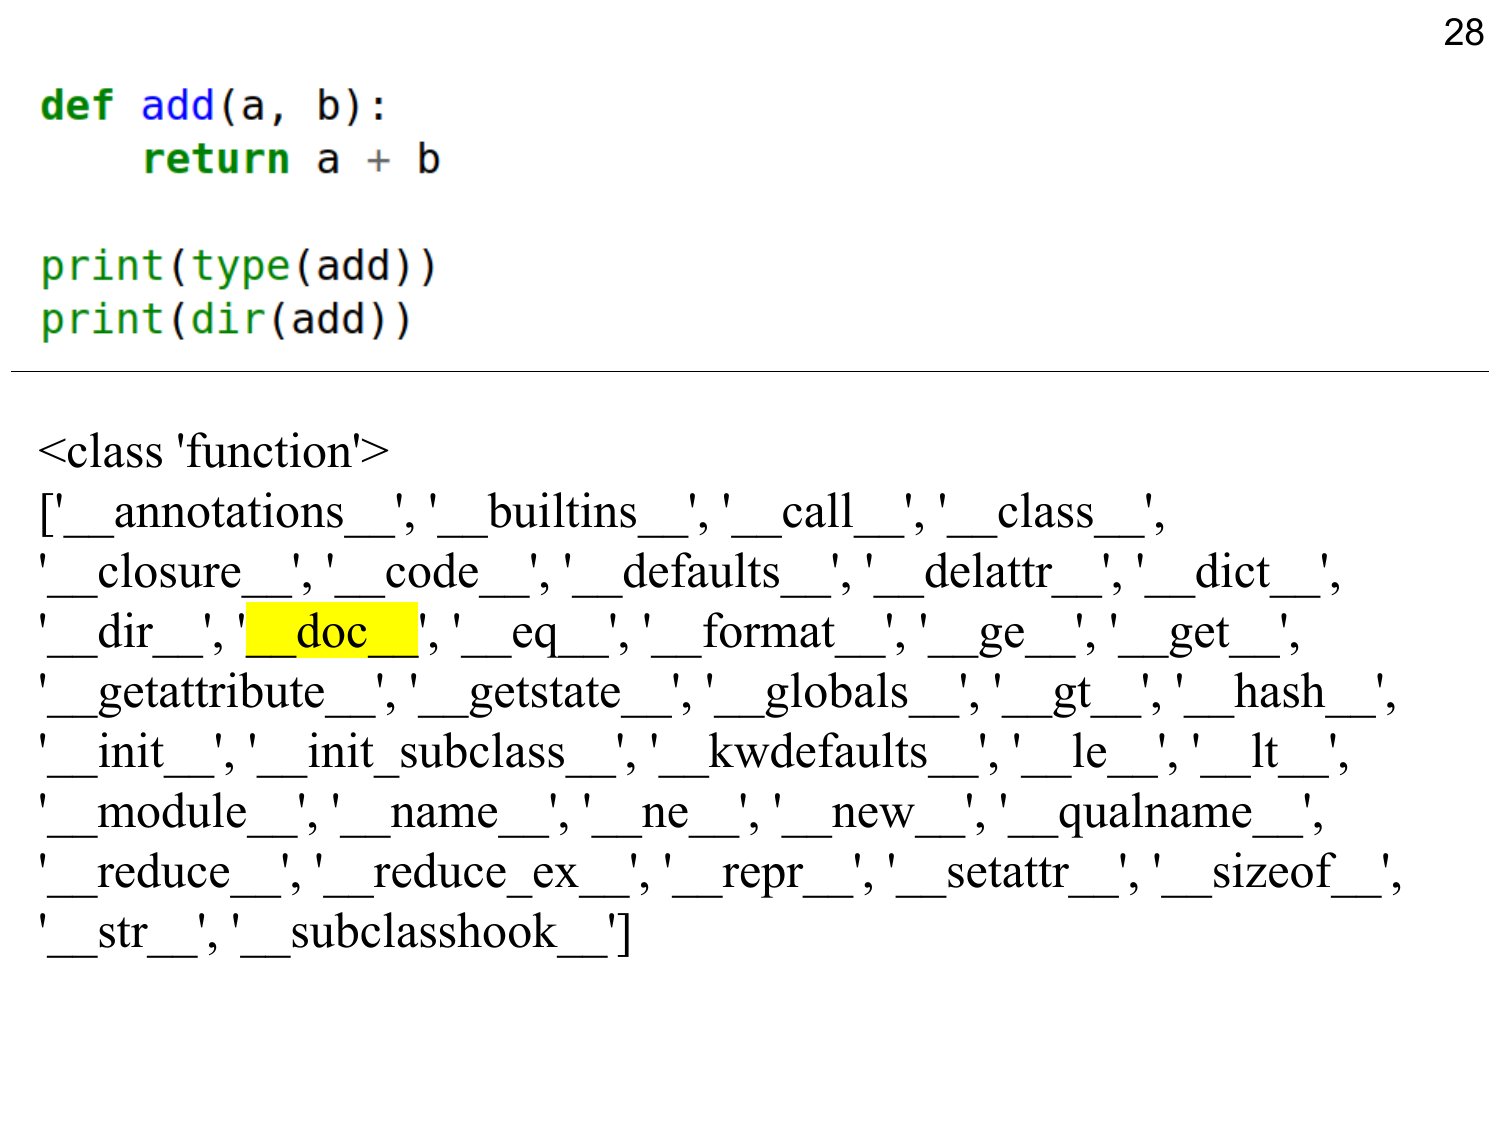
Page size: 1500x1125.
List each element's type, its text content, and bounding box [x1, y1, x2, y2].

picture [25, 76, 456, 354]
text_box <class 'function'> ['__annotations__', '__builtins__', '__call__', '__class__', '__closure__', '__code__', '__defaults__', '__delattr__', '__dict__', '__dir__', '__doc__', '__eq__', '__format__', '__ge__', '__get__', '__getattribute__', '__getstate__', '__globals__', '__gt__', '__hash__', '__init__', '__init_subclass__', '__kwdefaults__', '__le__', '__lt__', '__module__', '__name__', '__ne__', '__new__', '__qualname__', '__reduce__', '__reduce_ex__', '__repr__', '__setattr__', '__sizeof__', '__str__', '__subclasshook__'] [38, 409, 1458, 1097]
